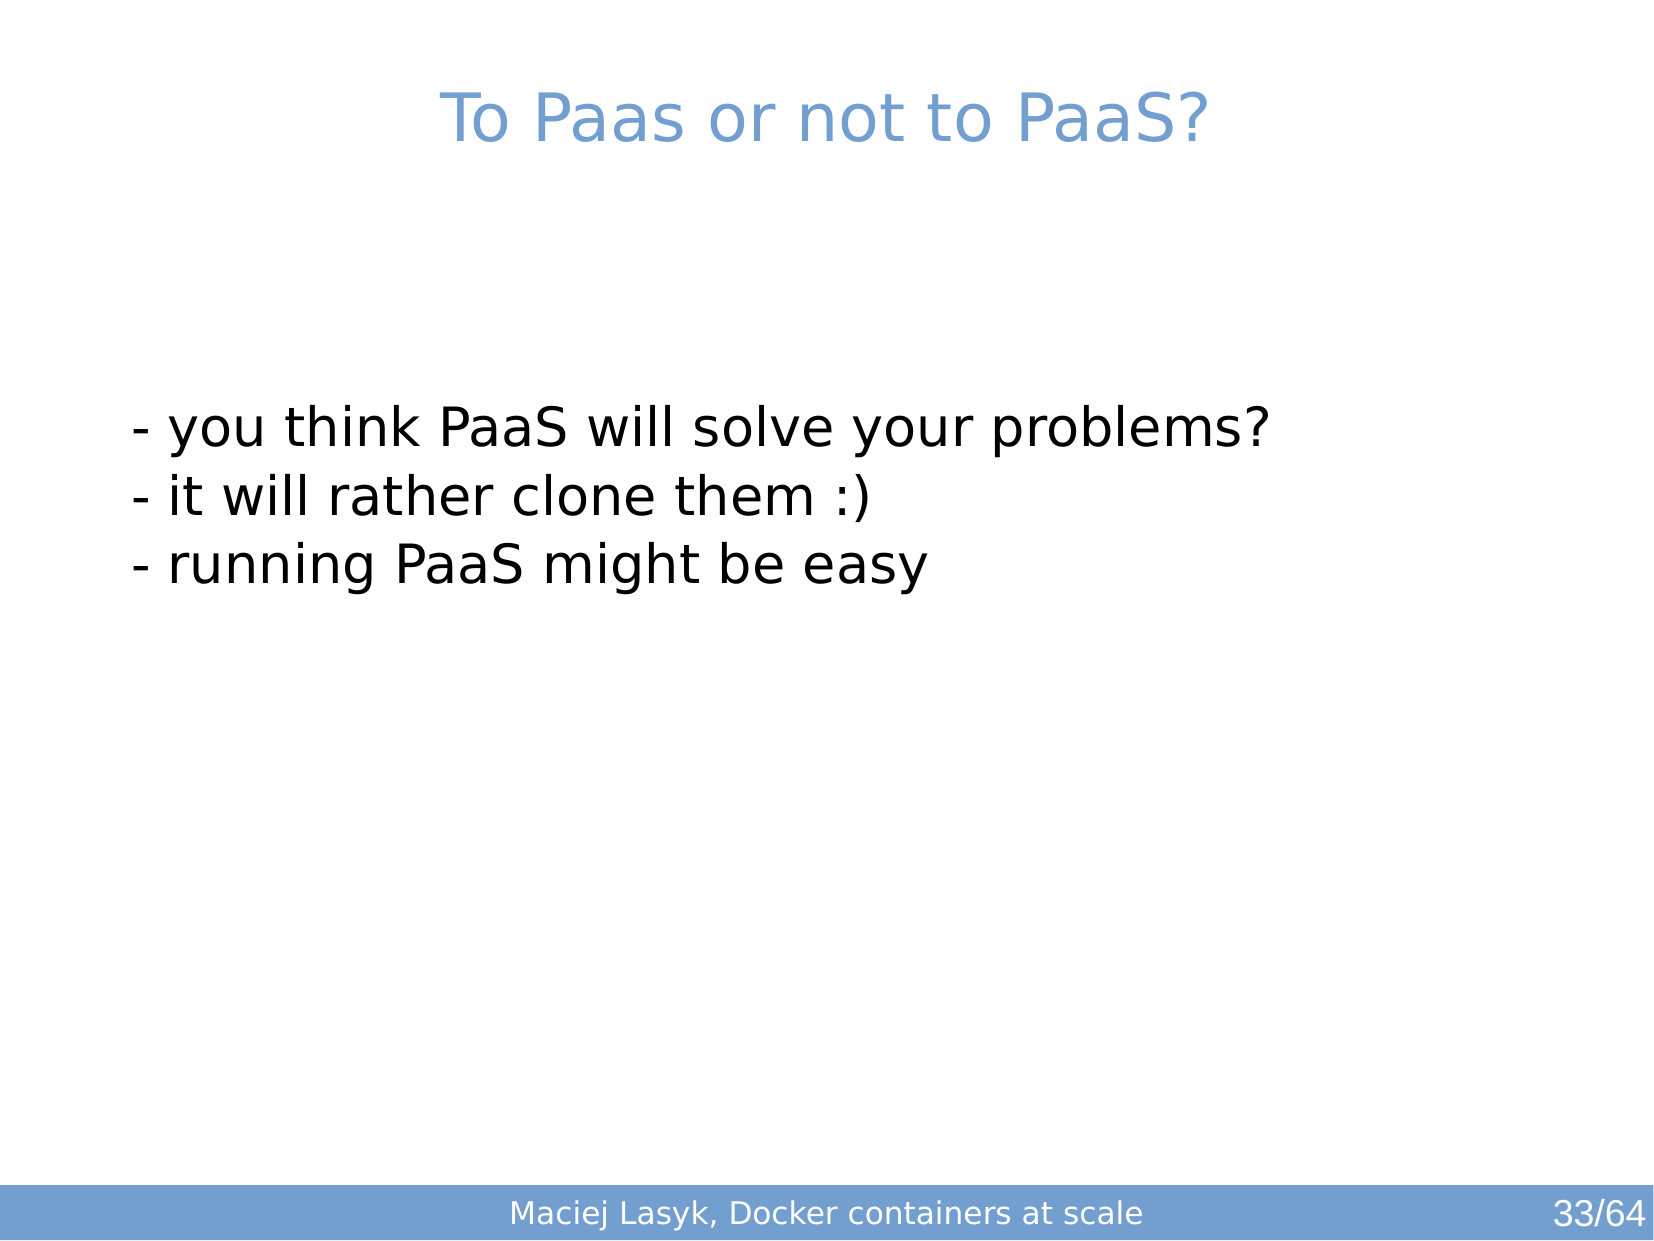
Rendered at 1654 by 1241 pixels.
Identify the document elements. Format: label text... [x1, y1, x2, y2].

text_box To Paas or not to PaaS? [426, 72, 1228, 166]
text_box Maciej Lasyk, Docker containers at scale [494, 1188, 1160, 1240]
text_box - you think PaaS will solve your problems? - it will rather clone them :) - running PaaS might be easy [116, 388, 1289, 693]
text_box [0, 1185, 1527, 1241]
text_box 33/64 [1527, 1185, 1654, 1241]
